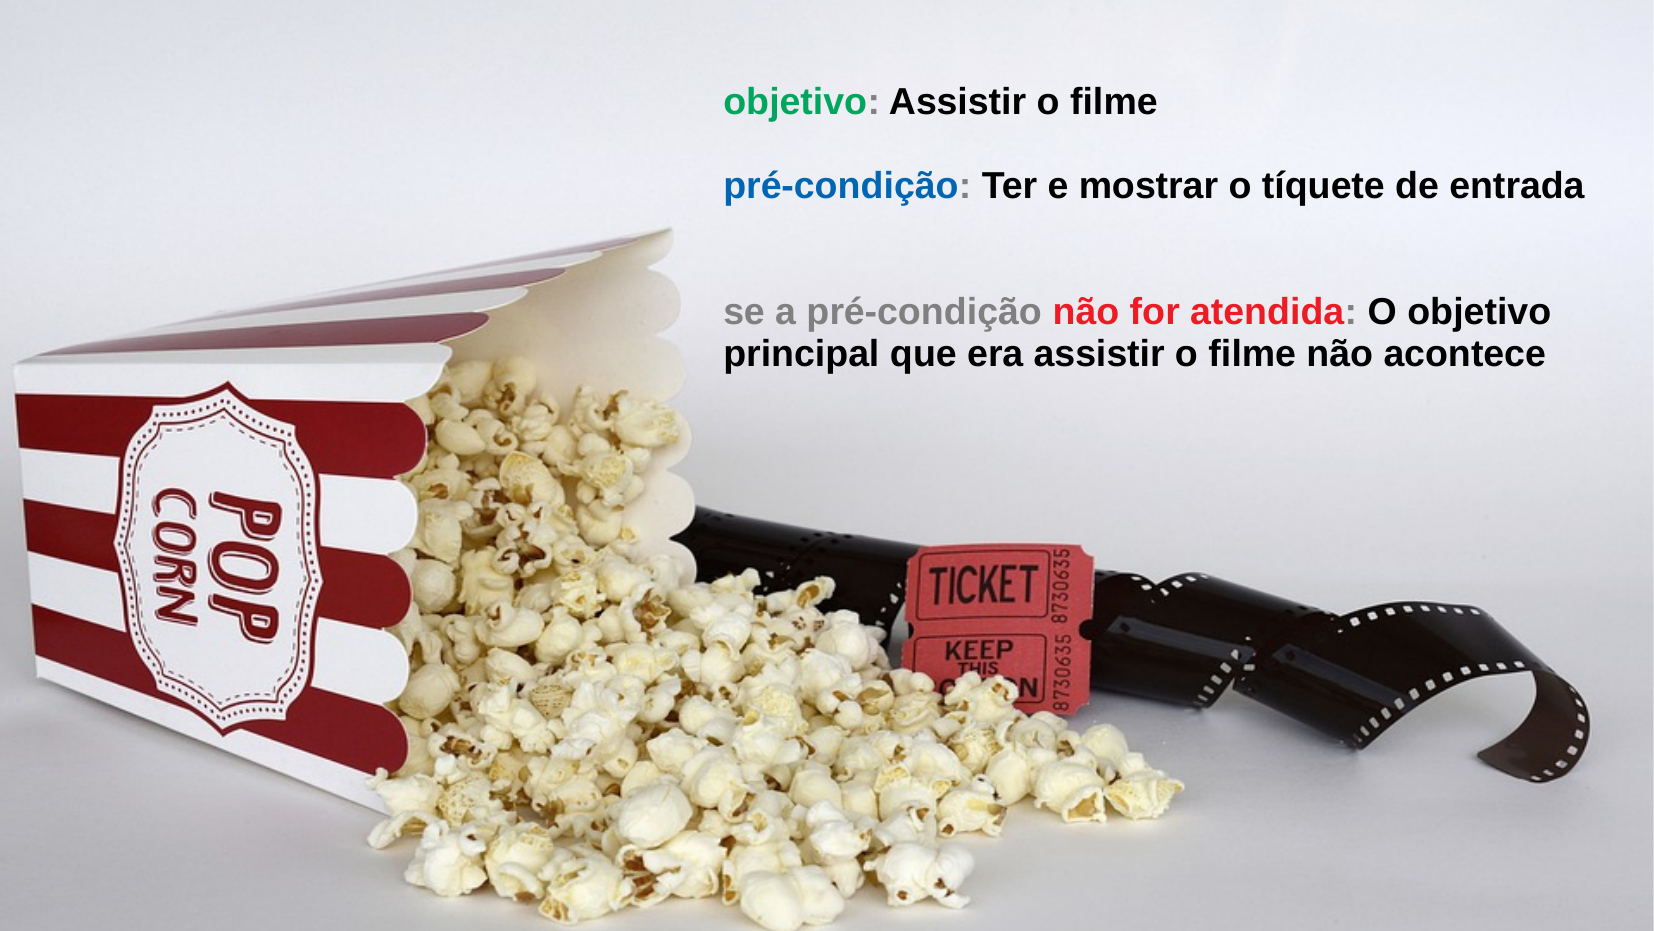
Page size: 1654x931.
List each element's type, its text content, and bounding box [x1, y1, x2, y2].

text_box objetivo: Assistir o filme pré-condição: Ter e mostrar o tíquete de entrada se a pré-condição não for atendida: O objetivo principal que era assistir o filme não acontece [708, 73, 1607, 473]
picture [0, 0, 1654, 931]
